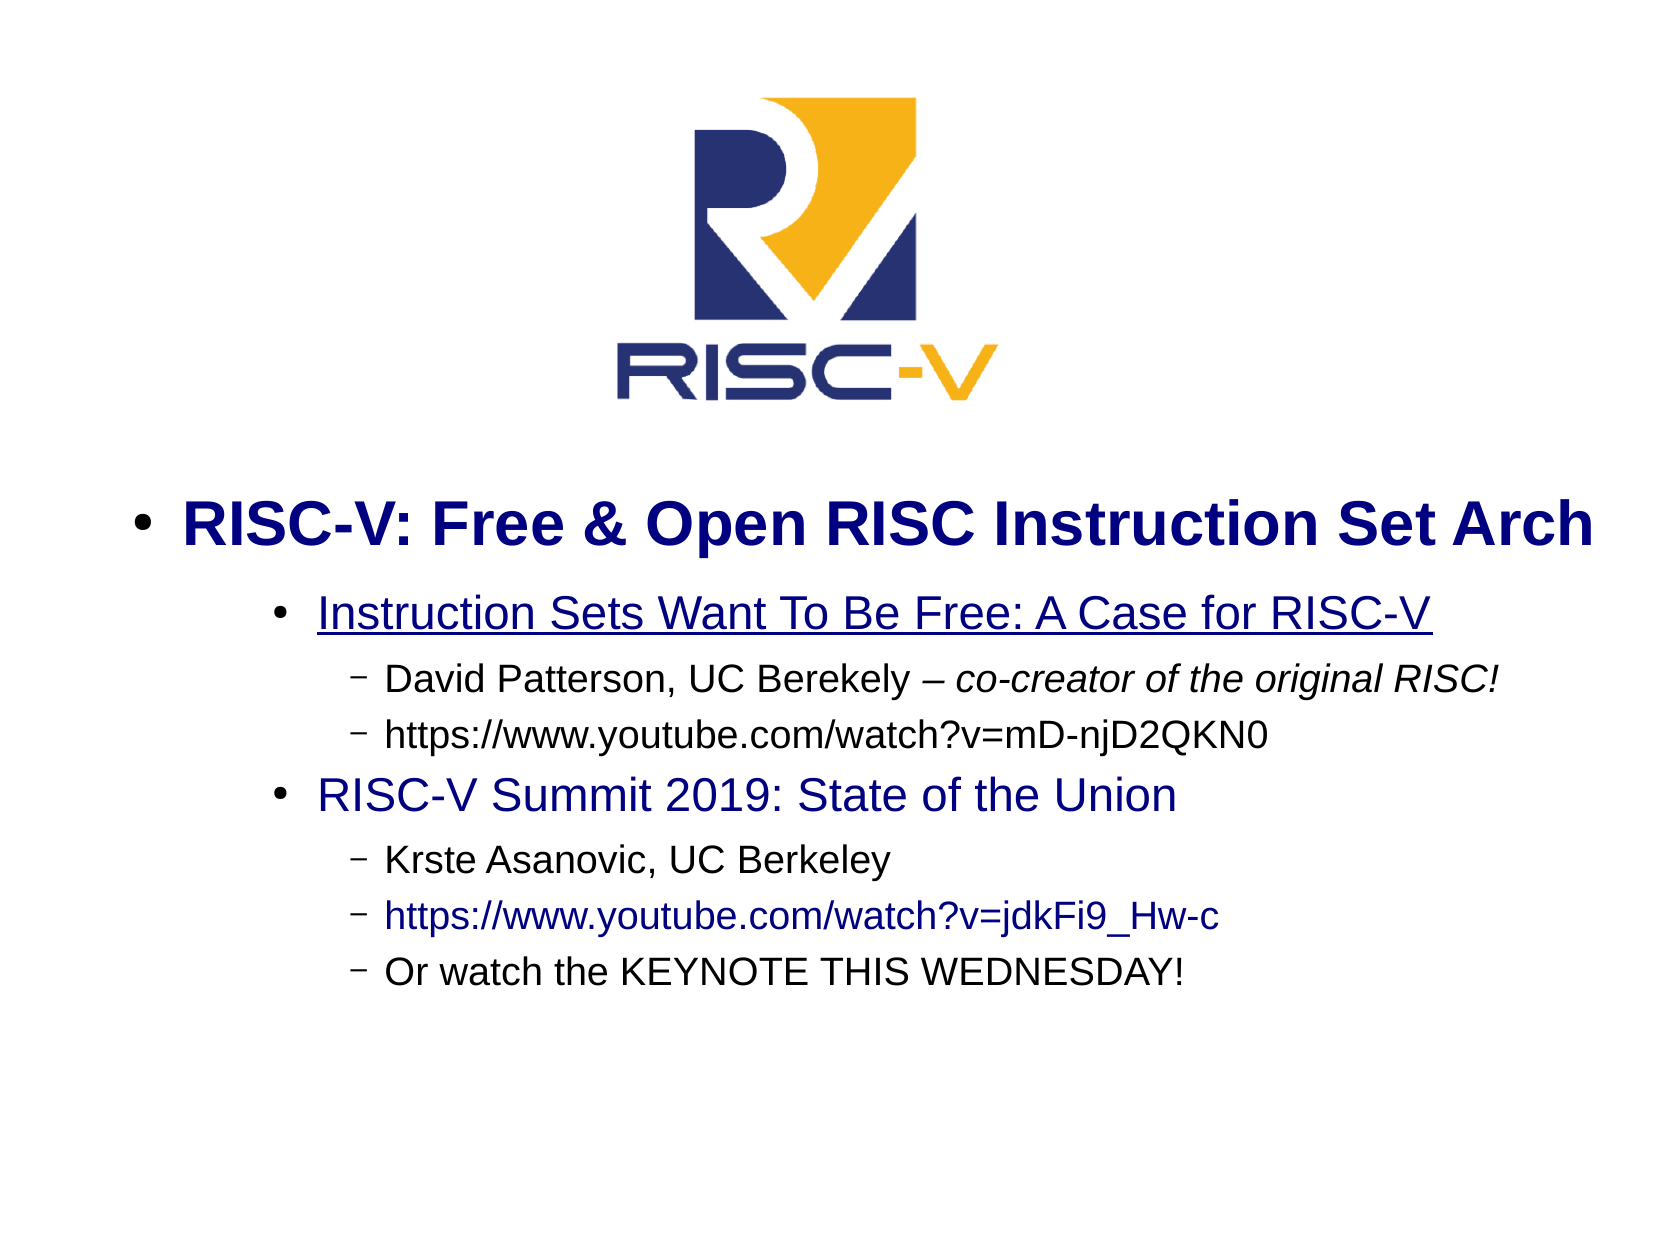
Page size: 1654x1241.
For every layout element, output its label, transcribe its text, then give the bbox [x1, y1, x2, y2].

list RISC-V: Free & Open RISC Instruction Set Arch Instruction Sets Want To Be Free: A Case for RISC-V David Patterson, UC Berekely – co-creator of the original RISC! https://www.youtube.com/watch?v=mD-njD2QKN0 RISC-V Summit 2019: State of the Union Krste Asanovic, UC Berkeley https://www.youtube.com/watch?v=jdkFi9_Hw-c Or watch the KEYNOTE THIS WEDNESDAY! [92, 290, 1621, 996]
picture [600, 46, 1008, 455]
